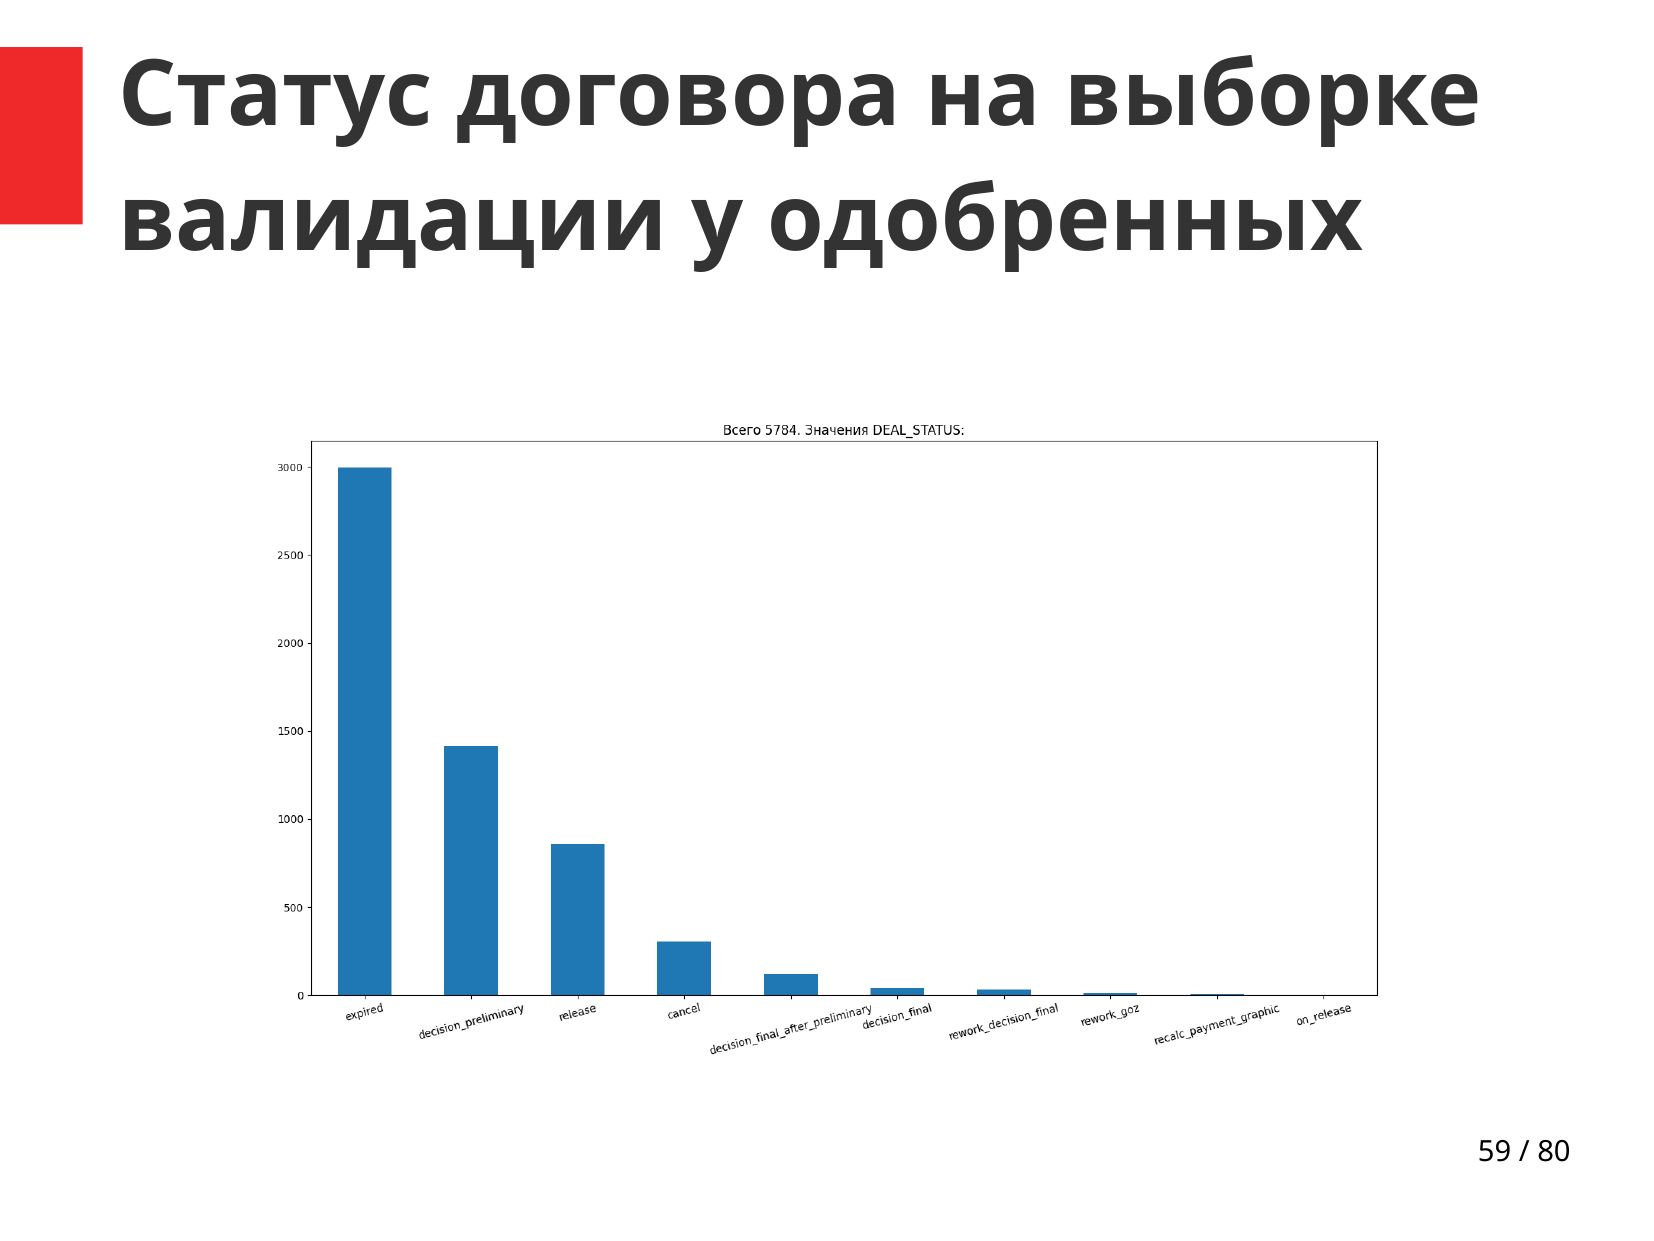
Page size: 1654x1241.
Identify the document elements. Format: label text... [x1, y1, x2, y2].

title Статус договора на выборке валидации у одобренных [118, 27, 1571, 278]
picture [139, 354, 1514, 1074]
